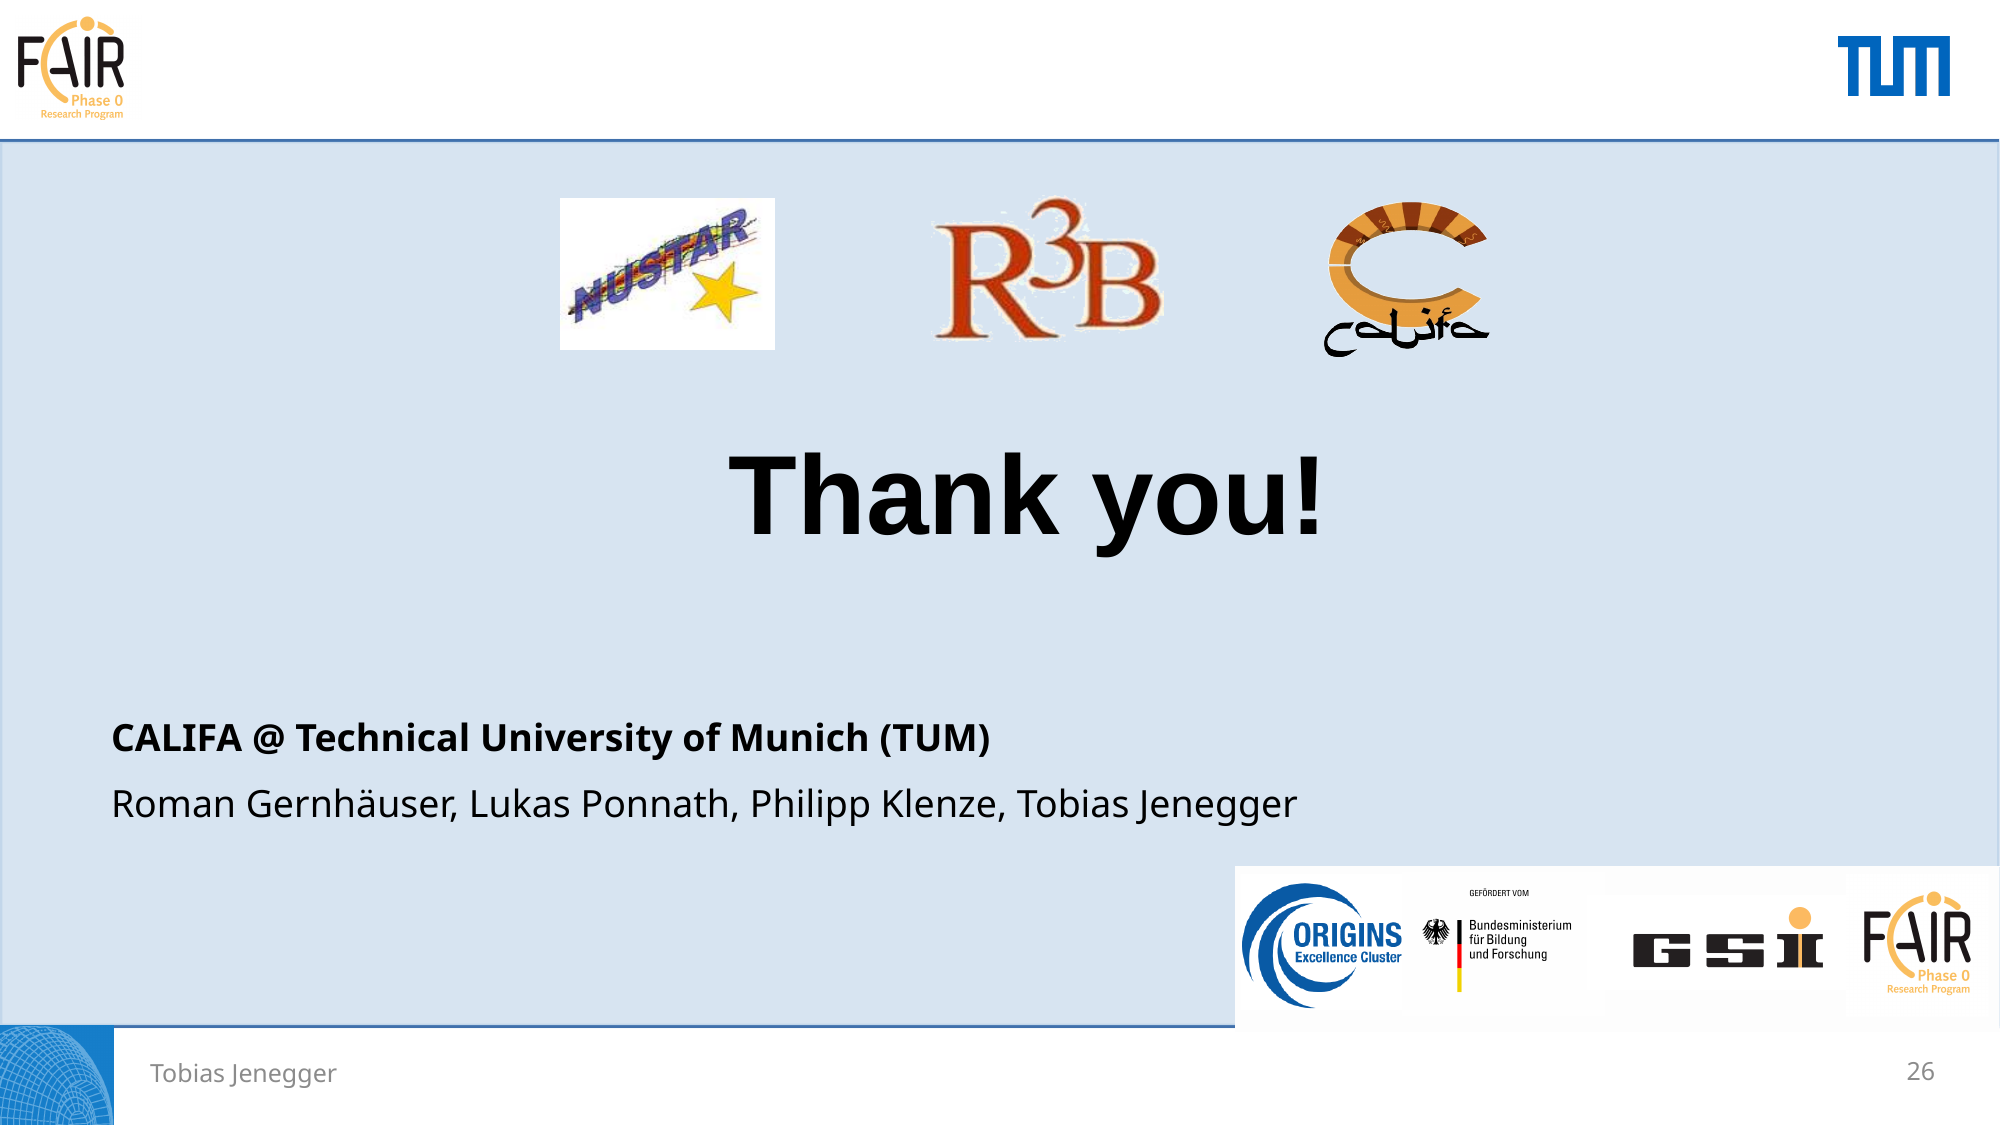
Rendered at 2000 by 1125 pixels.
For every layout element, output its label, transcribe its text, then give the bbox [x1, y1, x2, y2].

text_box Thank you! [714, 425, 1411, 860]
list CALIFA @ Technical University of Munich (TUM) Roman Gernhäuser, Lukas Ponnath, Philipp Klenze, Tobias Jenegger [96, 113, 1909, 990]
picture [1321, 198, 1494, 362]
text_box [1235, 866, 2000, 1032]
picture [1240, 872, 1989, 1017]
picture [15, 15, 142, 120]
picture [0, 1025, 114, 1125]
picture [560, 198, 775, 350]
picture [931, 194, 1164, 343]
picture [1838, 36, 1950, 96]
